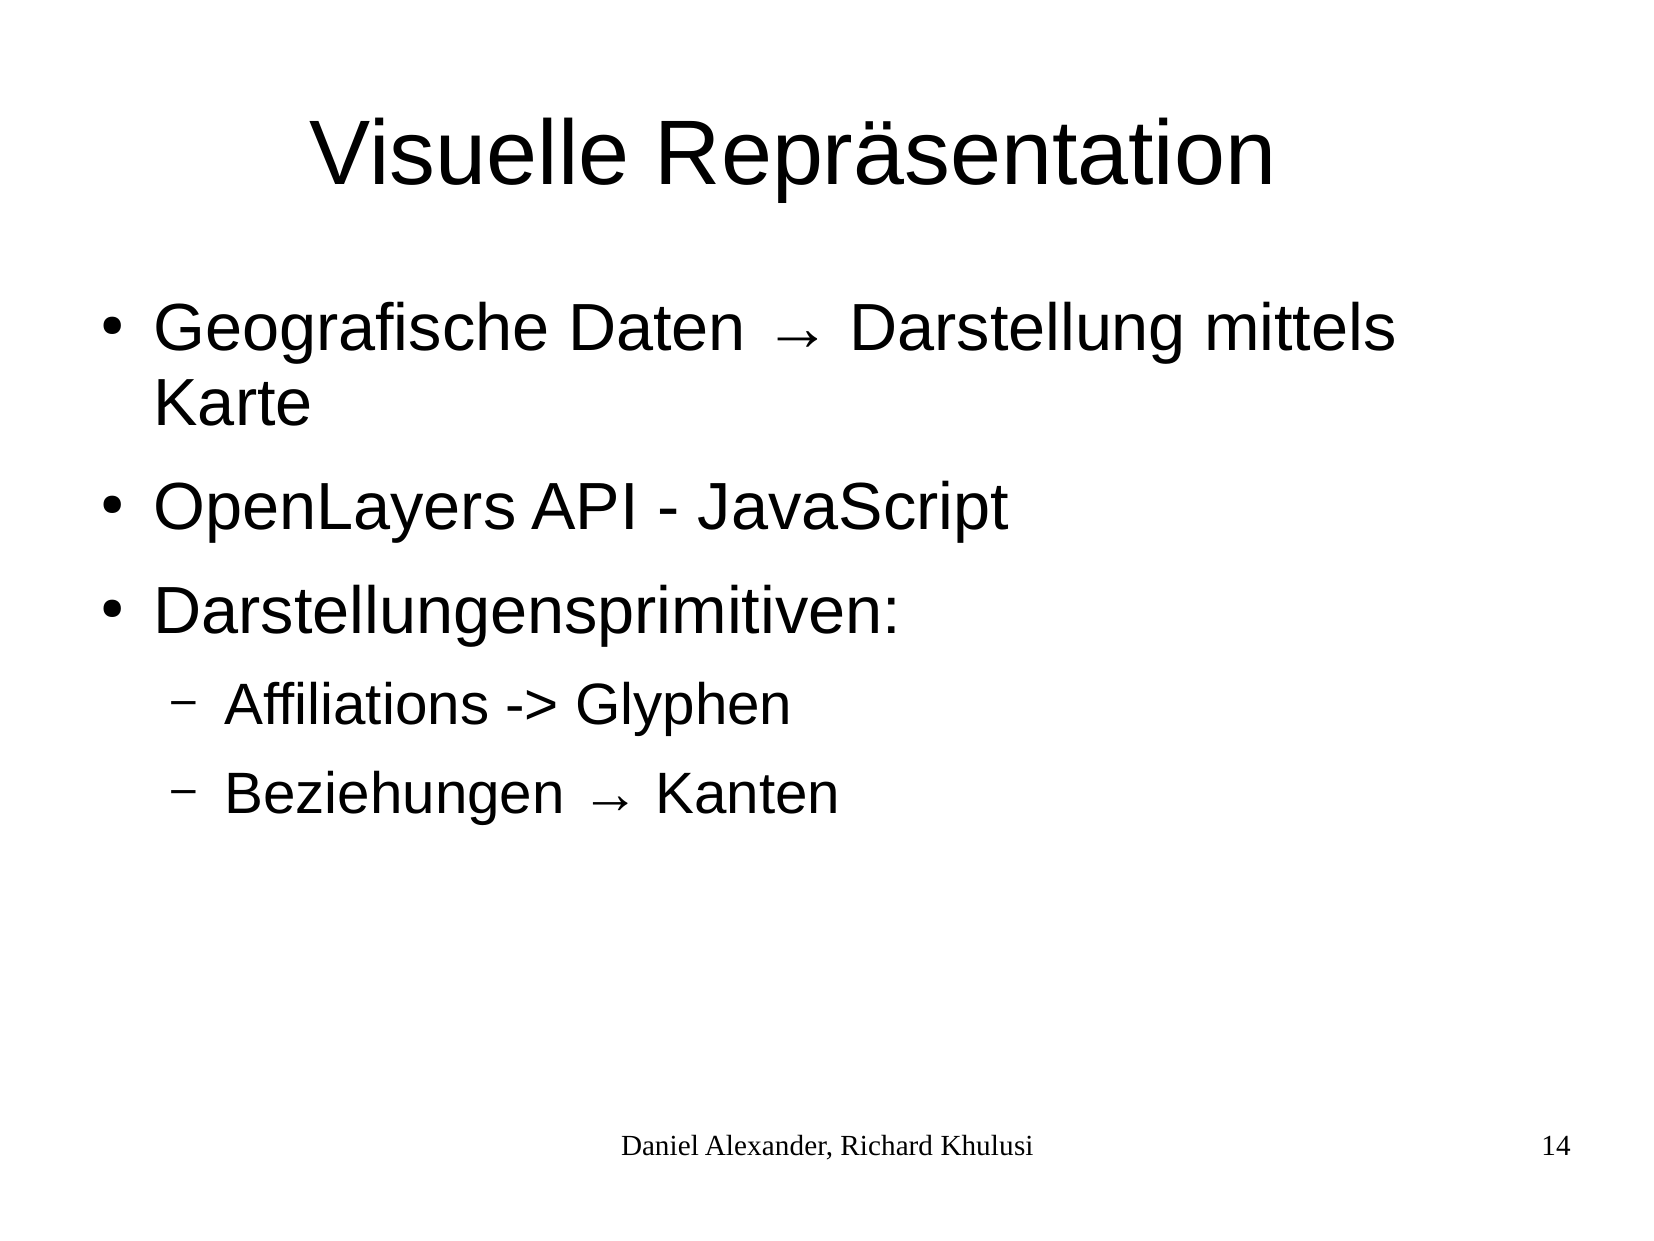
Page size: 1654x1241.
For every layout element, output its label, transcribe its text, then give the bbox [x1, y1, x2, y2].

title Visuelle Repräsentation [82, 49, 1571, 257]
list Geografische Daten → Darstellung mittels Karte OpenLayers API - JavaScript Darstellungensprimitiven: Affiliations -> Glyphen Beziehungen → Kanten [82, 290, 1571, 1010]
